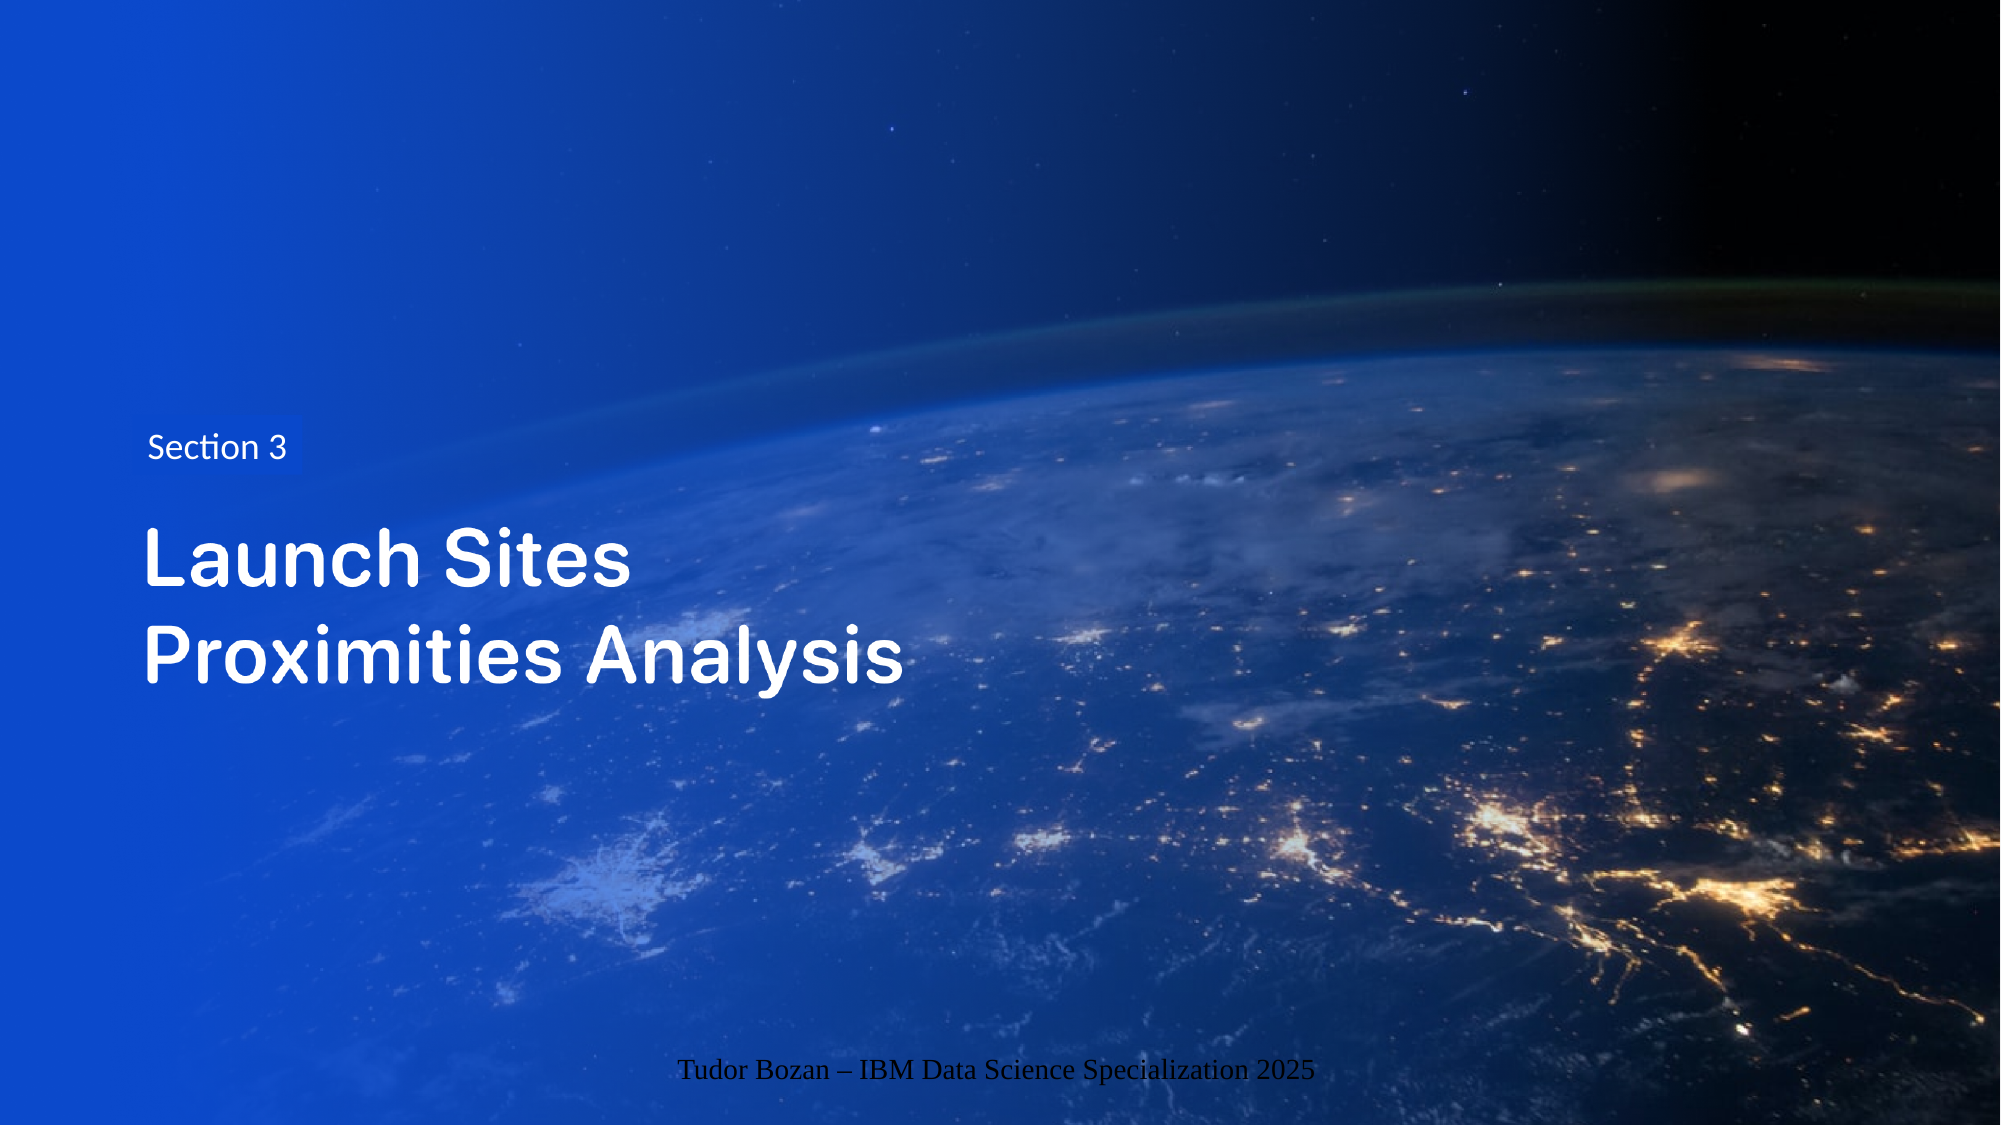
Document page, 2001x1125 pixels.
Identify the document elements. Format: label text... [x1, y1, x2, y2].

picture [0, 0, 2001, 1125]
text_box Section 3 [132, 414, 303, 475]
